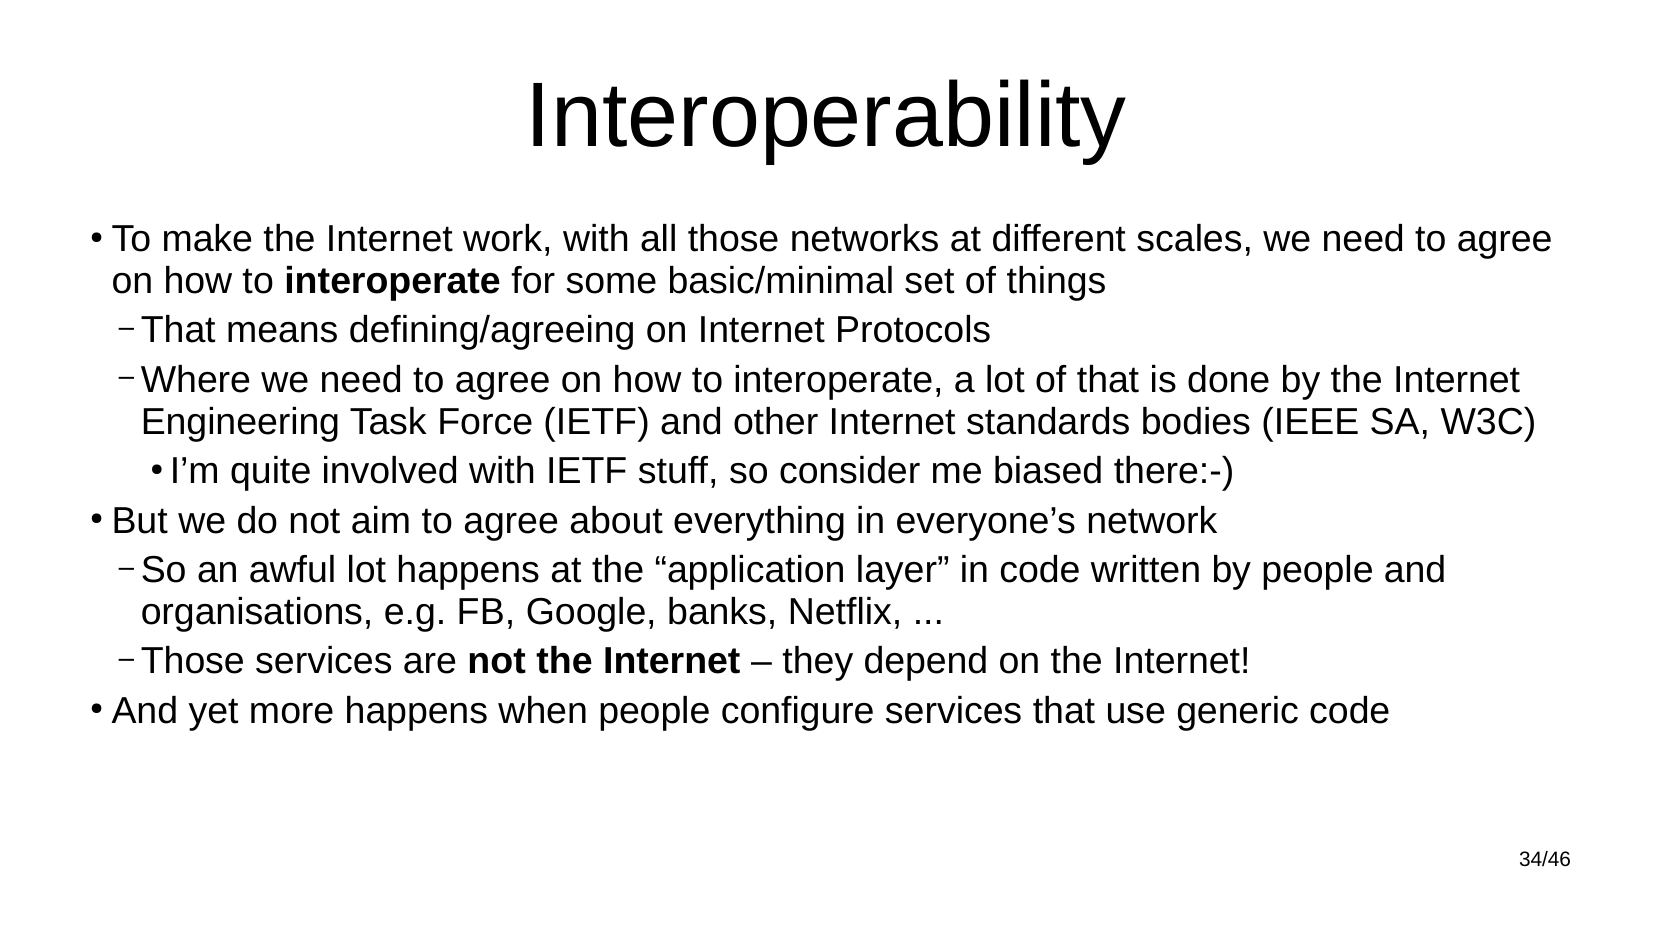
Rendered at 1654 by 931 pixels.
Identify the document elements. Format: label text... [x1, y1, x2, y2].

title Interoperability [82, 37, 1571, 193]
list To make the Internet work, with all those networks at different scales, we need to agree on how to interoperate for some basic/minimal set of things That means defining/agreeing on Internet Protocols Where we need to agree on how to interoperate, a lot of that is done by the Internet Engineering Task Force (IETF) and other Internet standards bodies (IEEE SA, W3C) I’m quite involved with IETF stuff, so consider me biased there:-) But we do not aim to agree about everything in everyone’s network So an awful lot happens at the “application layer” in code written by people and organisations, e.g. FB, Google, banks, Netflix, ... Those services are not the Internet – they depend on the Internet! And yet more happens when people configure services that use generic code [82, 217, 1571, 758]
